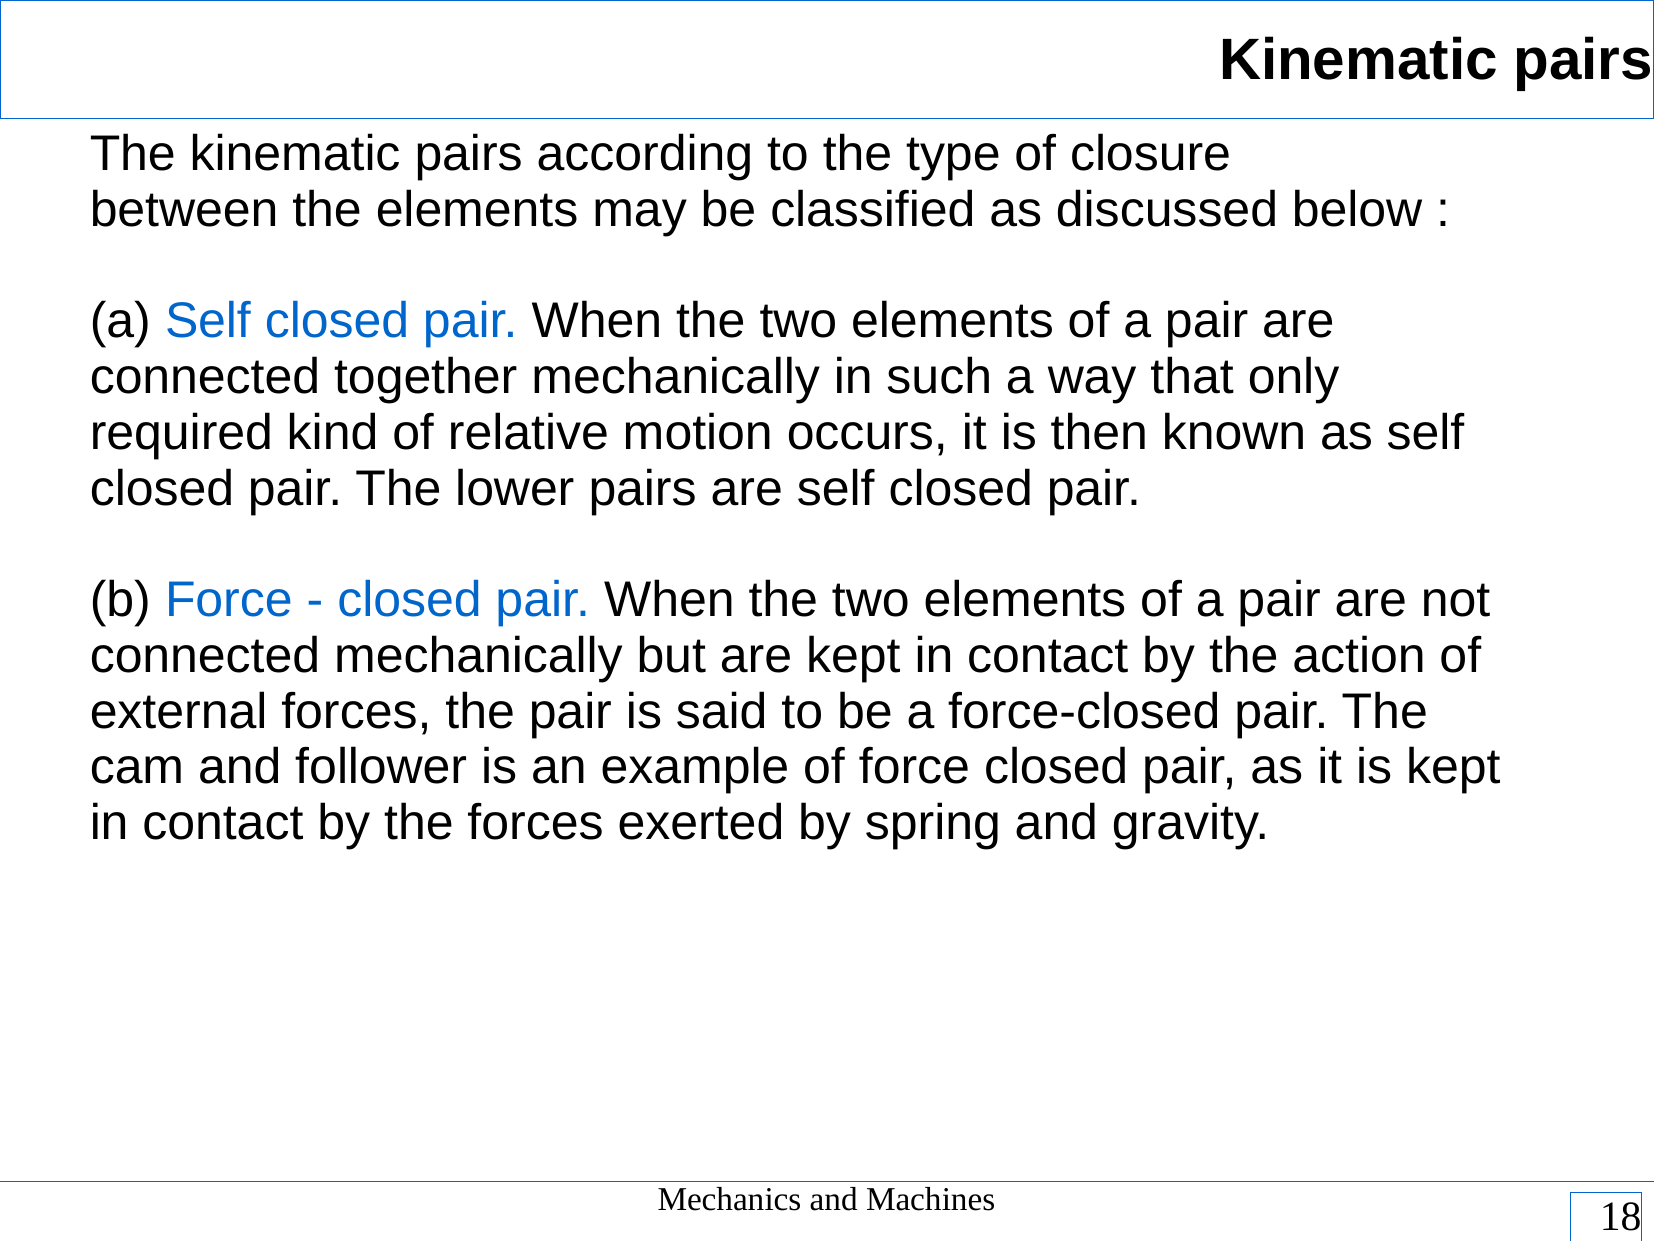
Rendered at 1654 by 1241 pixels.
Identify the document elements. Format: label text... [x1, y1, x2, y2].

title Kinematic pairs [0, 0, 1654, 119]
text_box The kinematic pairs according to the type of closure between the elements may be classified as discussed below : (a) Self closed pair. When the two elements of a pair are connected together mechanically in such a way that only required kind of relative motion occurs, it is then known as self closed pair. The lower pairs are self closed pair. (b) Force - closed pair. When the two elements of a pair are not connected mechanically but are kept in contact by the action of external forces, the pair is said to be a force-closed pair. The cam and follower is an example of force closed pair, as it is kept in contact by the forces exerted by spring and gravity. [75, 118, 1531, 1066]
